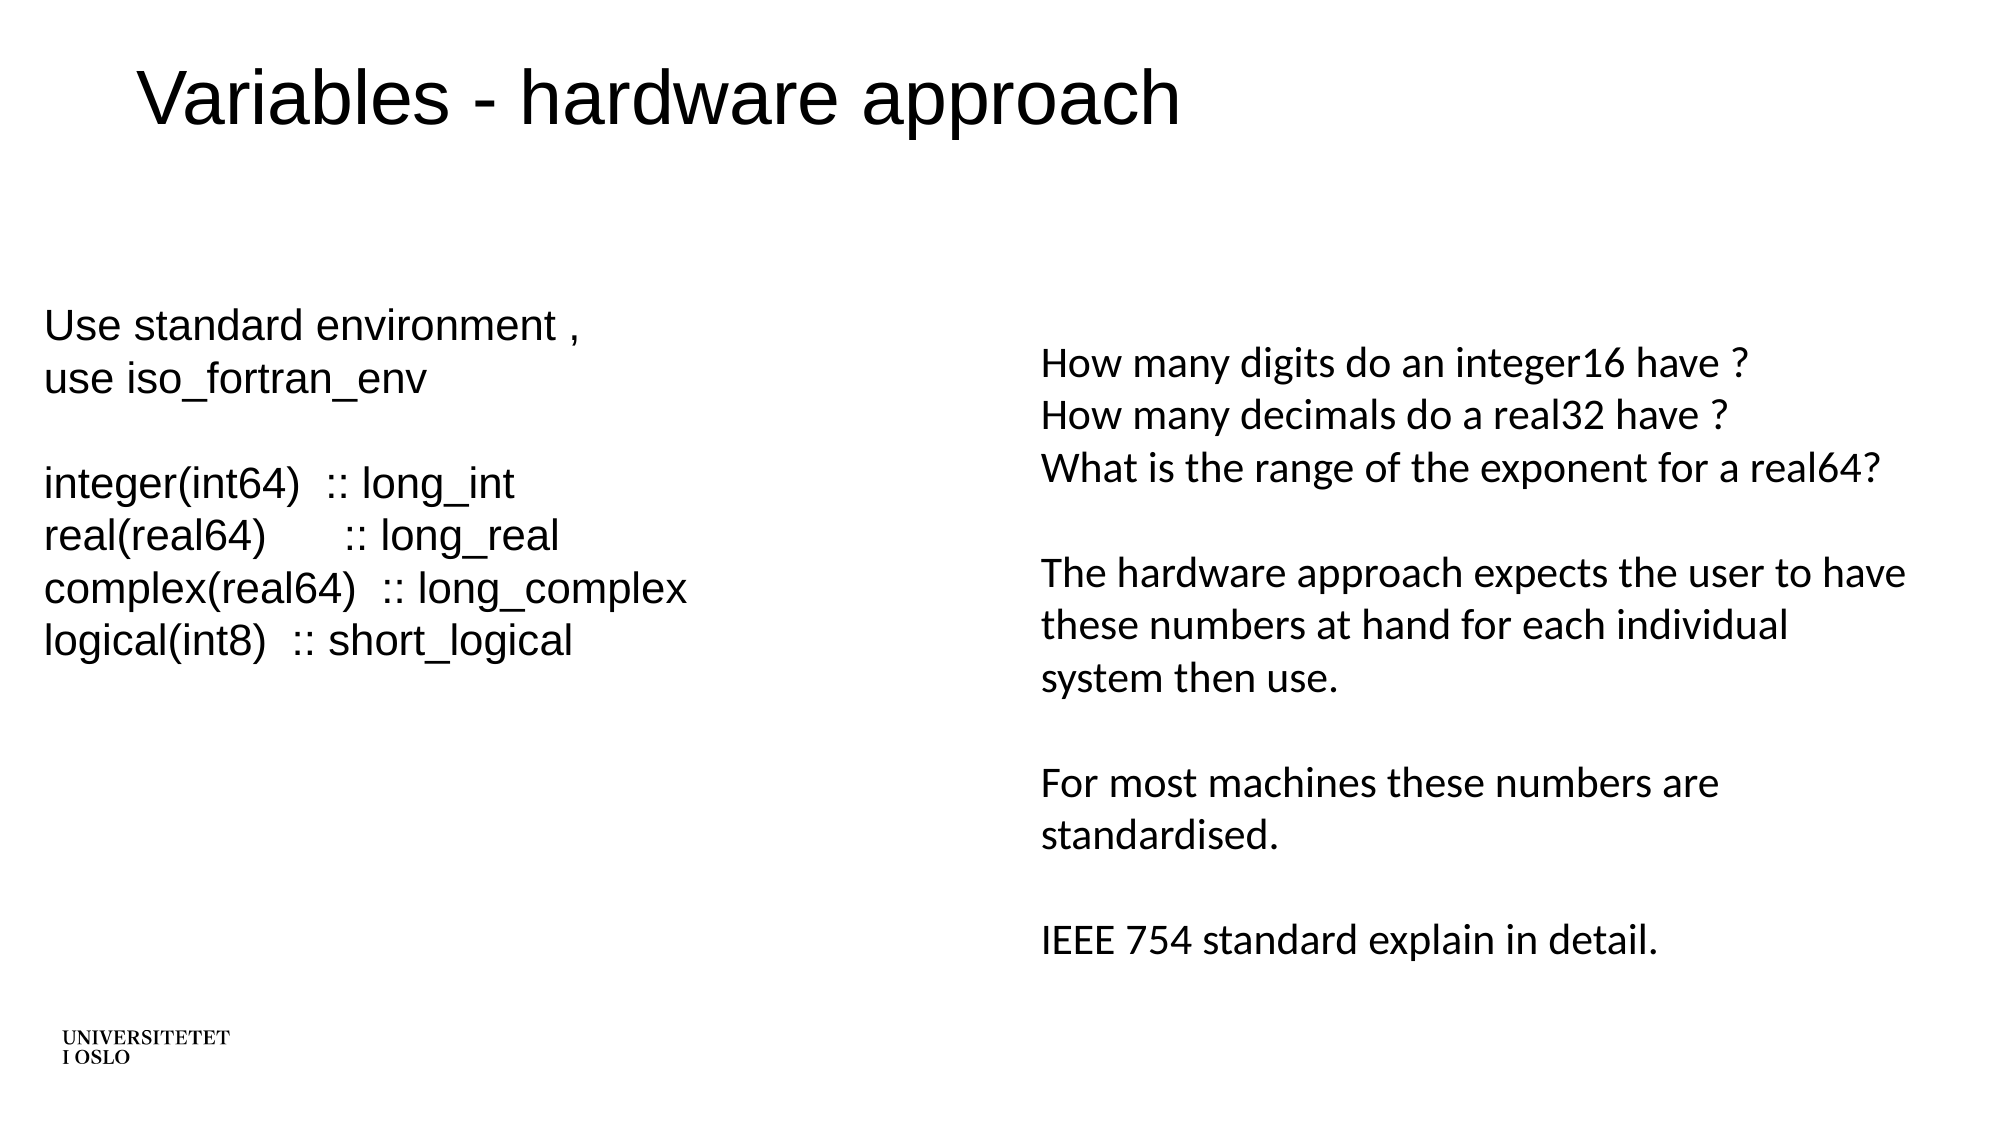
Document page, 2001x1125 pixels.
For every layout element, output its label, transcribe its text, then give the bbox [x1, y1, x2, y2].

text_box How many digits do an integer16 have ? How many decimals do a real32 have ? What is the range of the exponent for a real64? The hardware approach expects the user to have these numbers at hand for each individual system then use. For most machines these numbers are standardised. IEEE 754 standard explain in detail. [1020, 313, 1938, 1065]
list Use standard environment , use iso_fortran_env integer(int64) :: long_int real(real64) :: long_real complex(real64) :: long_complex logical(int8) :: short_logical [44, 297, 805, 1090]
title Variables - hardware approach [136, 47, 1862, 259]
